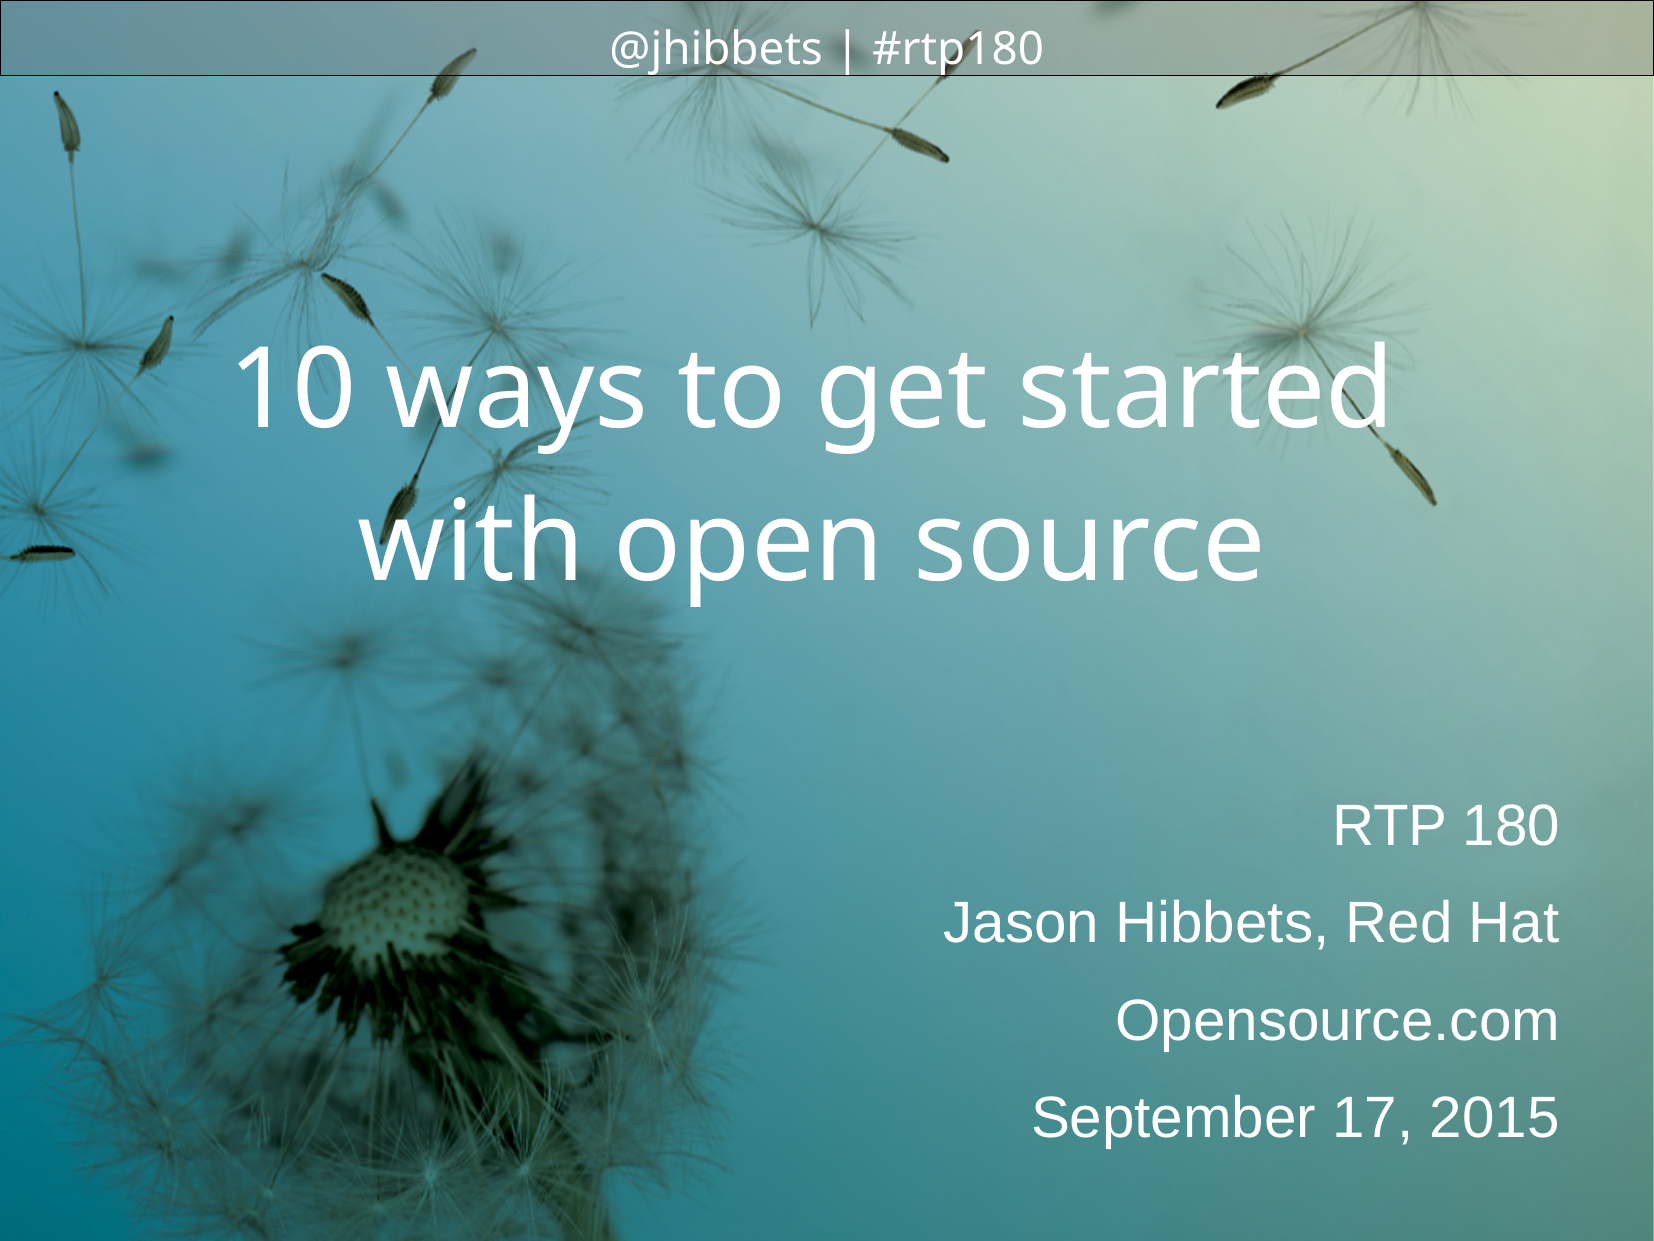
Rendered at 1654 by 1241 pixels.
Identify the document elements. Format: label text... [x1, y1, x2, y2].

text_box RTP 180 Jason Hibbets, Red Hat Opensource.com September 17, 2015 [105, 752, 1576, 1126]
picture [0, 76, 1654, 1241]
title 10 ways to get started with open source [15, 292, 1639, 628]
